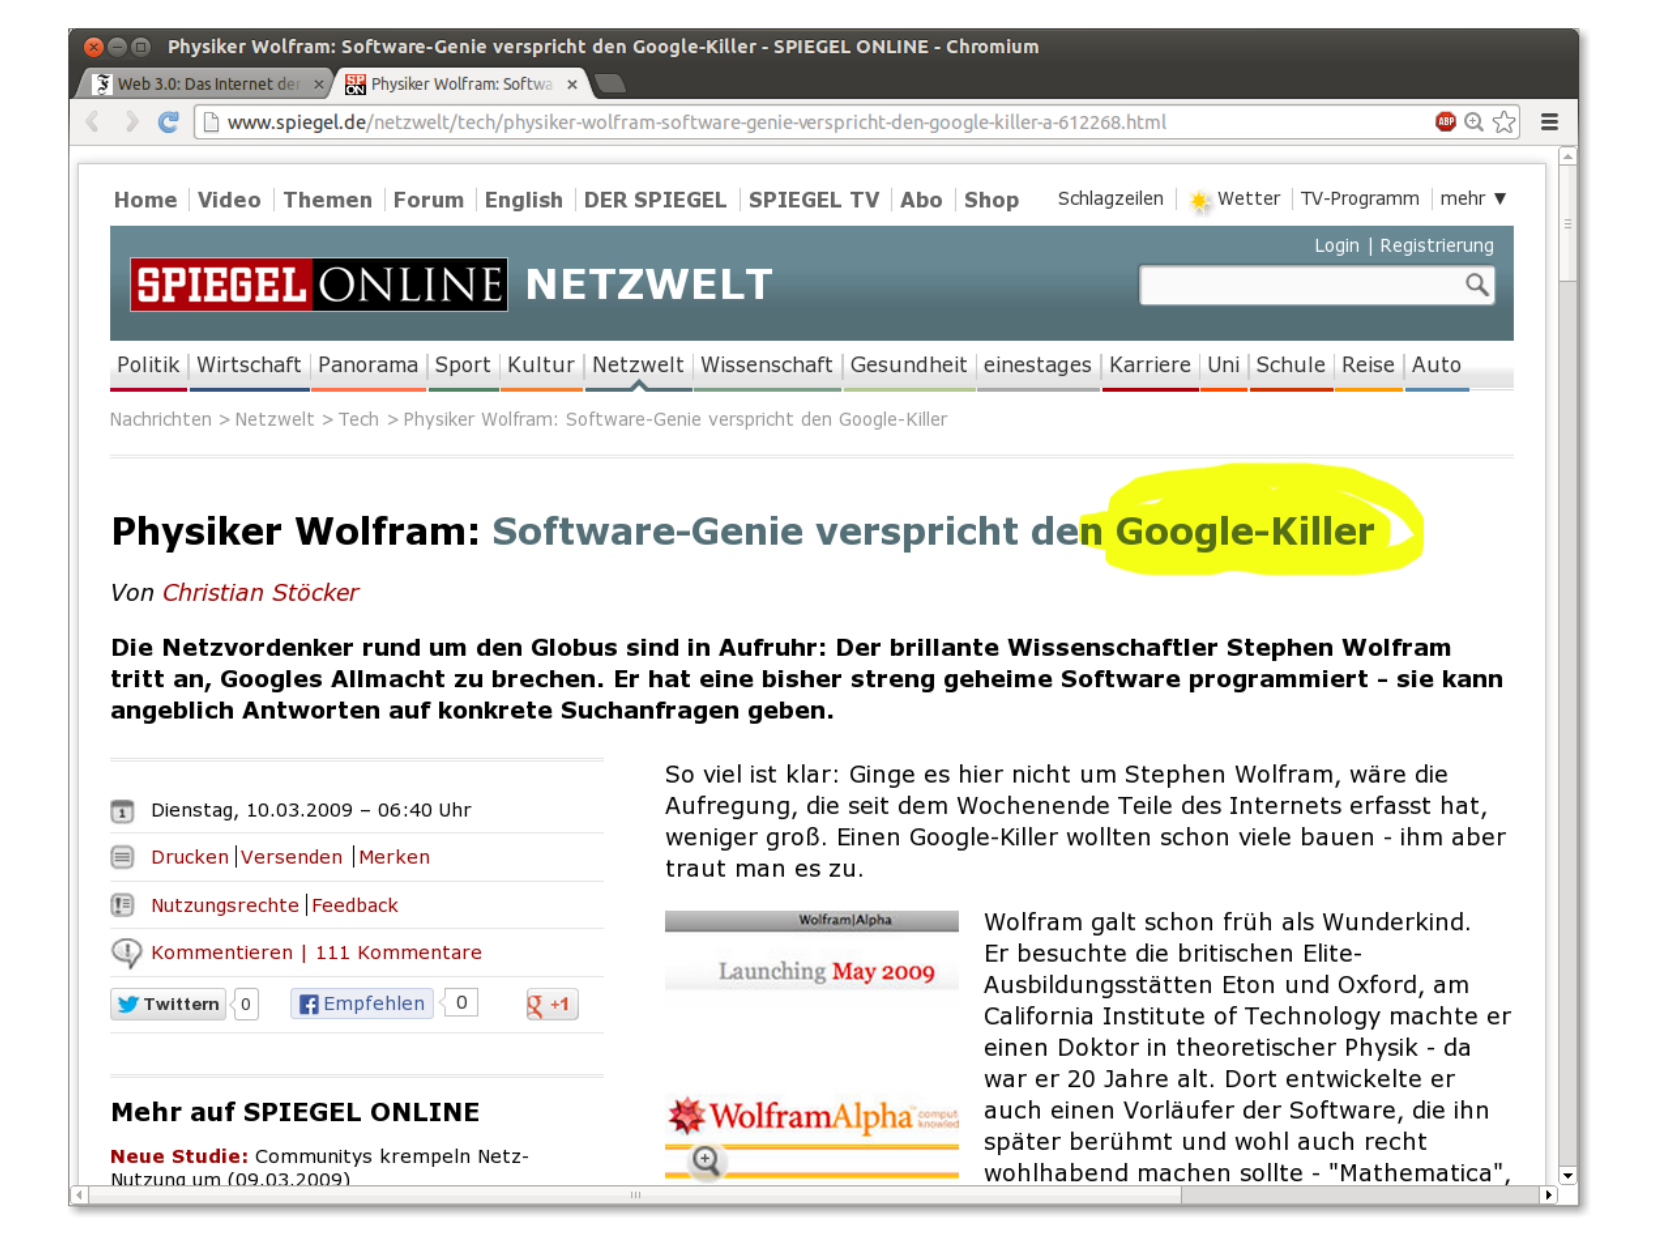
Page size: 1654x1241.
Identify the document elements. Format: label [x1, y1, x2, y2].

picture [62, 22, 1591, 1218]
